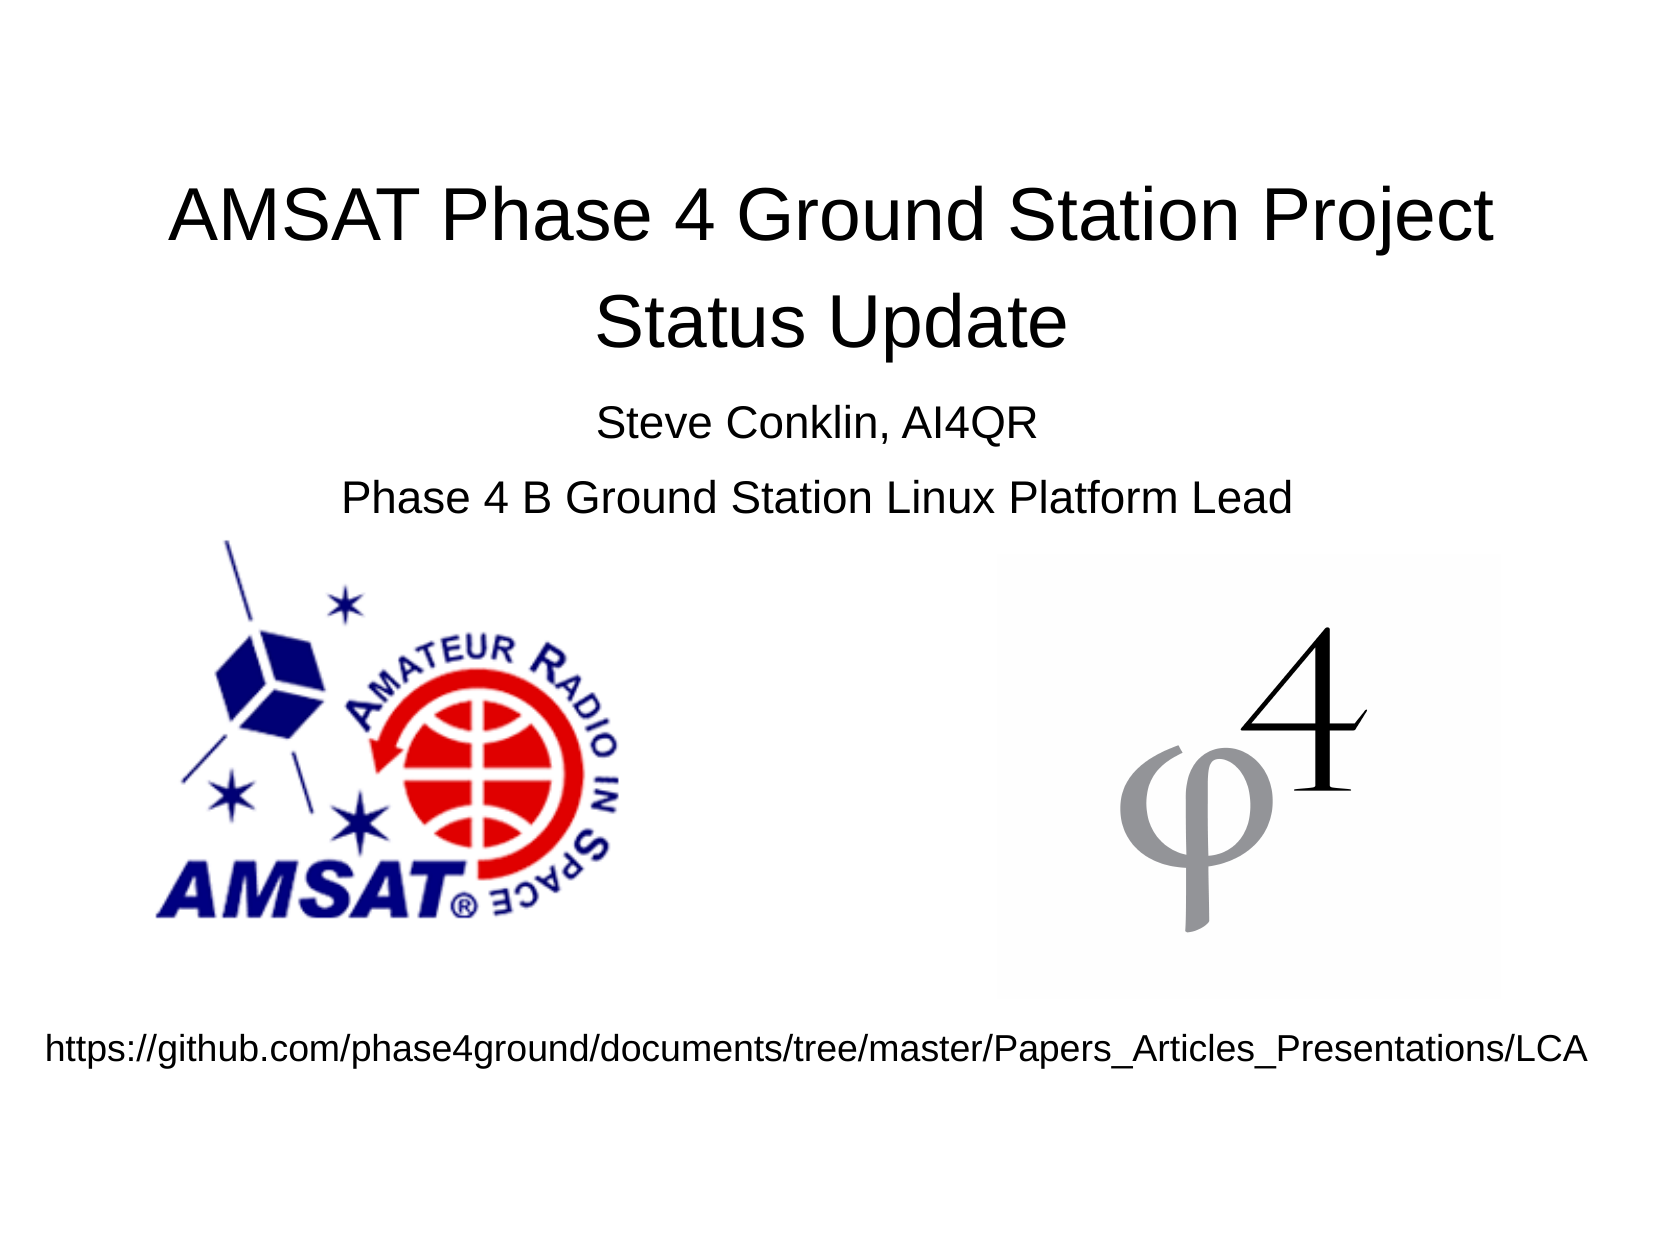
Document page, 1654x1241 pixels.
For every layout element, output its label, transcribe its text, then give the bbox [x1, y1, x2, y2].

picture [142, 516, 646, 961]
text_box Steve Conklin, AI4QR Phase 4 B Ground Station Linux Platform Lead [165, 390, 1471, 586]
text_box AMSAT Phase 4 Ground Station Project Status Update [30, 165, 1636, 432]
text_box https://github.com/phase4ground/documents/tree/master/Papers_Articles_Presentations/LCA [30, 1020, 1621, 1203]
picture [997, 554, 1501, 999]
